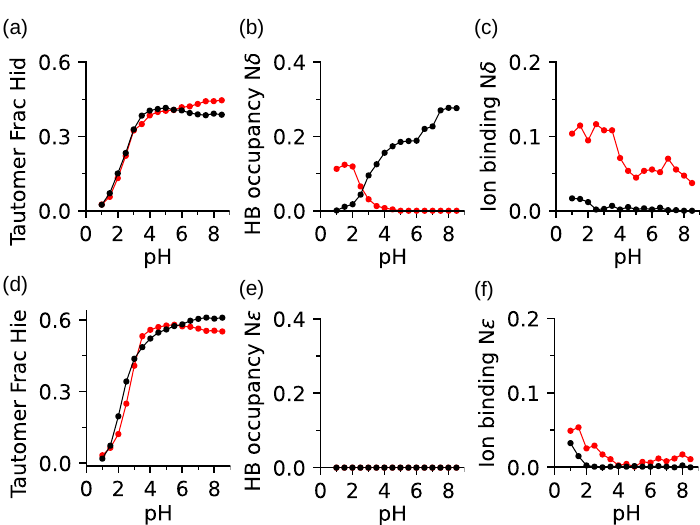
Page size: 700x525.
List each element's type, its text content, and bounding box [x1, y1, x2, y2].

text_box (f) [459, 268, 510, 309]
picture [479, 54, 700, 269]
text_box (a) [0, 6, 44, 51]
text_box (e) [224, 267, 281, 308]
picture [9, 310, 231, 525]
picture [9, 54, 230, 269]
text_box (d) [0, 263, 44, 304]
picture [244, 310, 465, 525]
text_box (b) [224, 6, 281, 51]
picture [244, 54, 465, 269]
picture [478, 310, 699, 525]
text_box (c) [459, 6, 516, 51]
